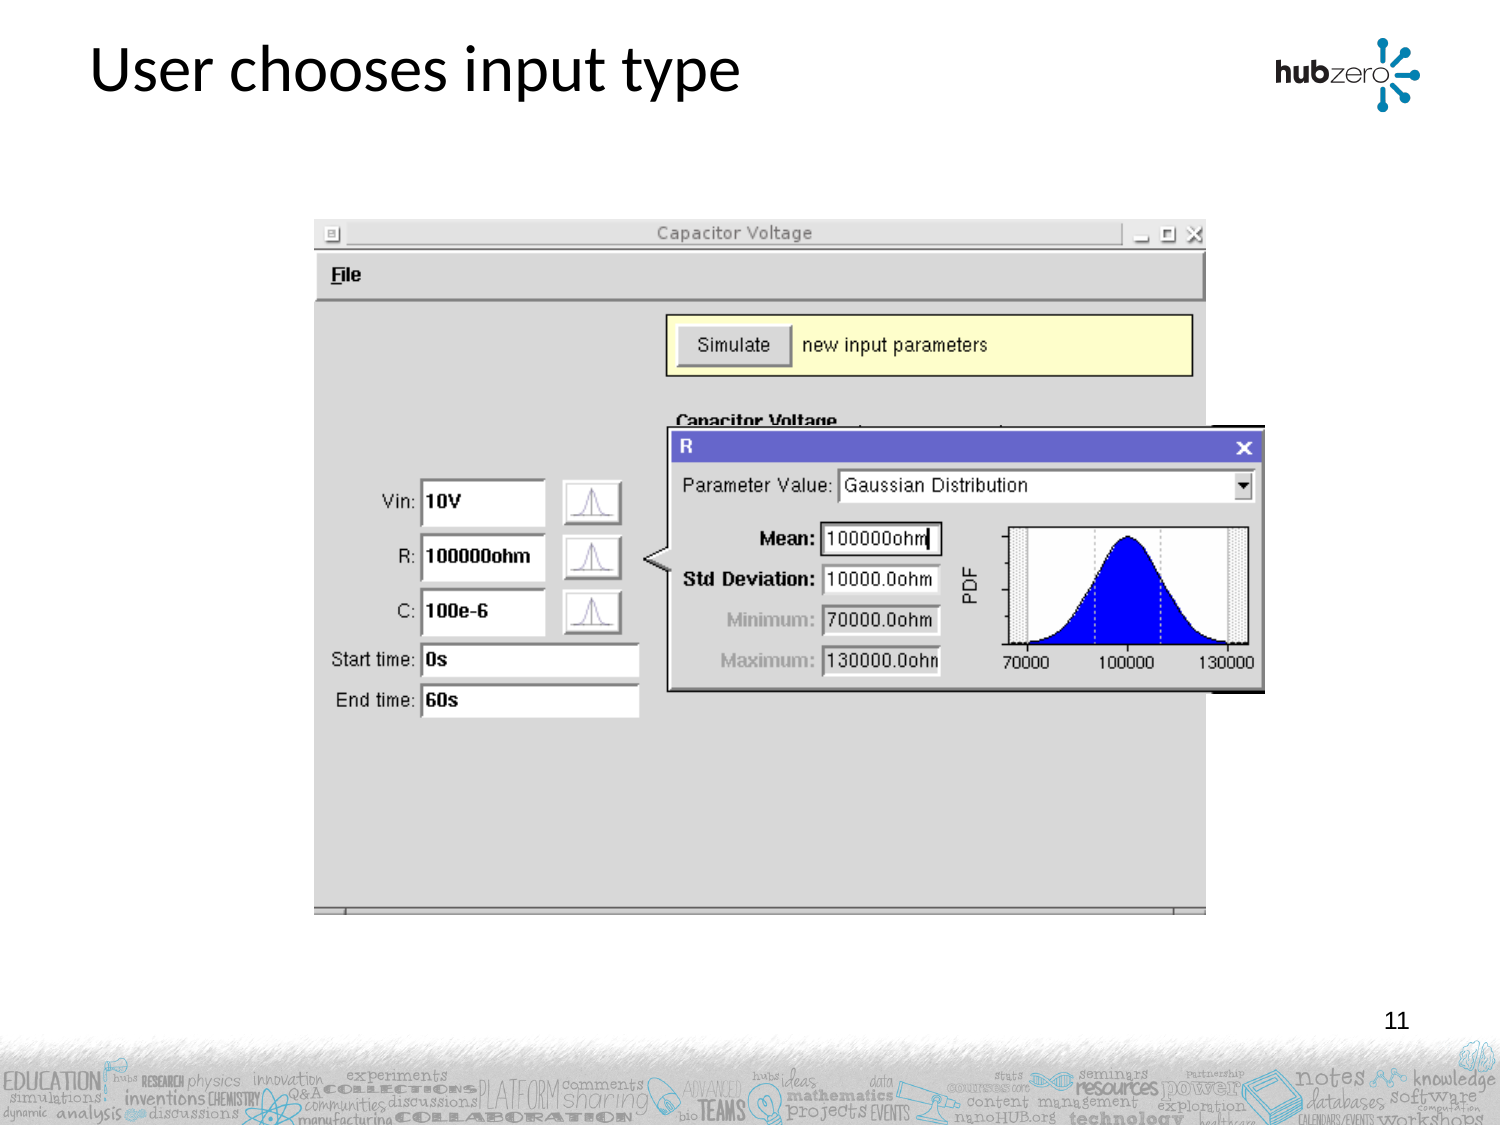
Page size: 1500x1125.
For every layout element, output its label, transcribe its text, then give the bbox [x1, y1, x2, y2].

picture [0, 1034, 1500, 1125]
text_box User chooses input type [75, 12, 1249, 118]
picture [314, 219, 1265, 915]
picture [1272, 35, 1423, 115]
text_box <number> [1074, 989, 1425, 1050]
